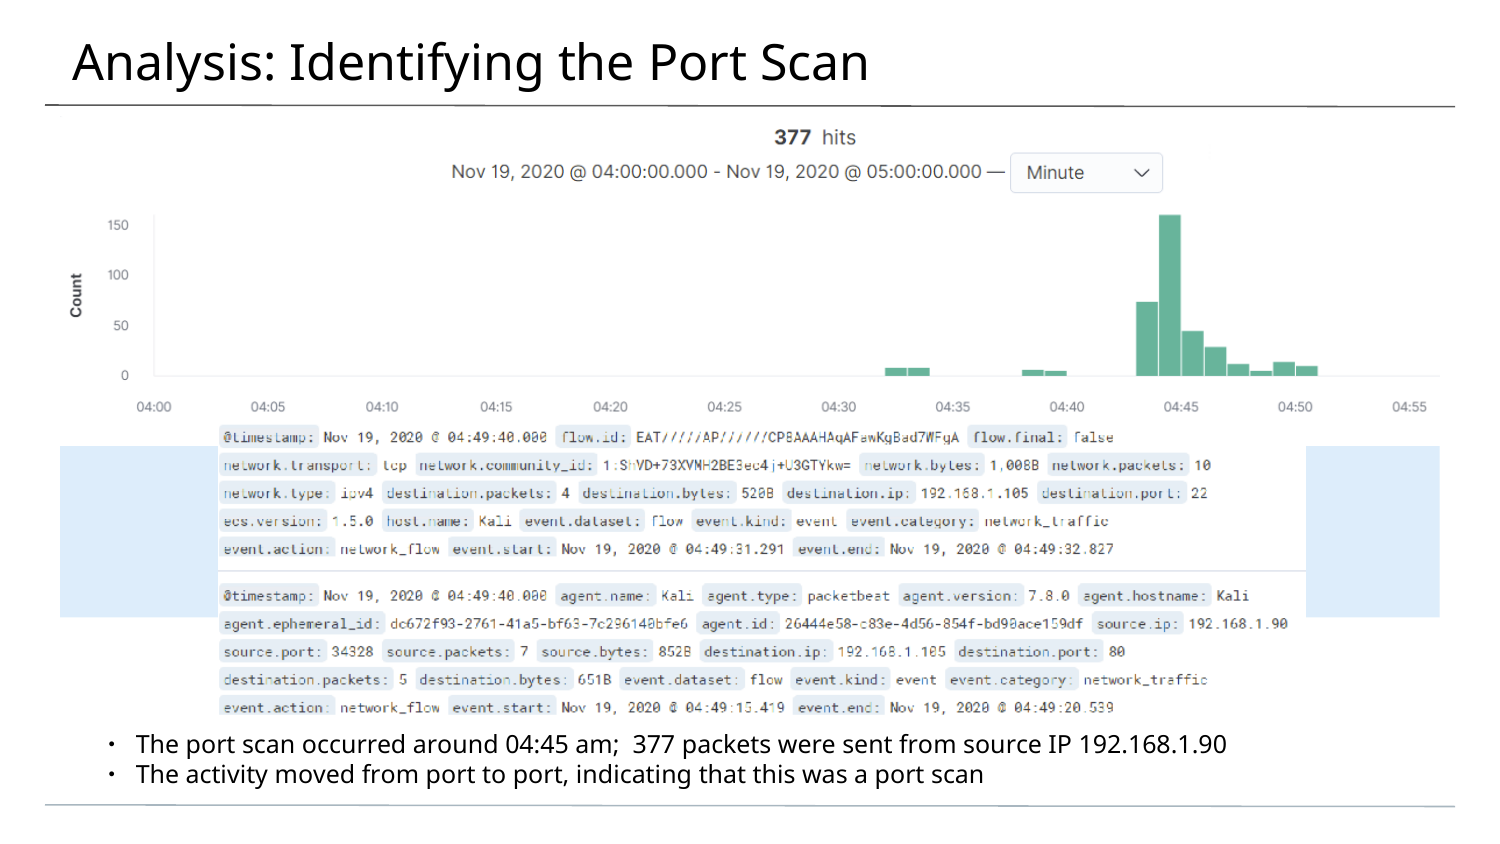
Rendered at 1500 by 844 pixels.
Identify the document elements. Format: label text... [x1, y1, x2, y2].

title Analysis: Identifying the Port Scan [0, 0, 1500, 88]
text_box [1306, 446, 1440, 617]
text_box The port scan occurred around 04:45 am; 377 packets were sent from source IP 192.168.1.90 The activity moved from port to port, indicating that this was a port scan [43, 713, 1306, 801]
text_box [60, 446, 218, 617]
picture [60, 116, 1440, 723]
